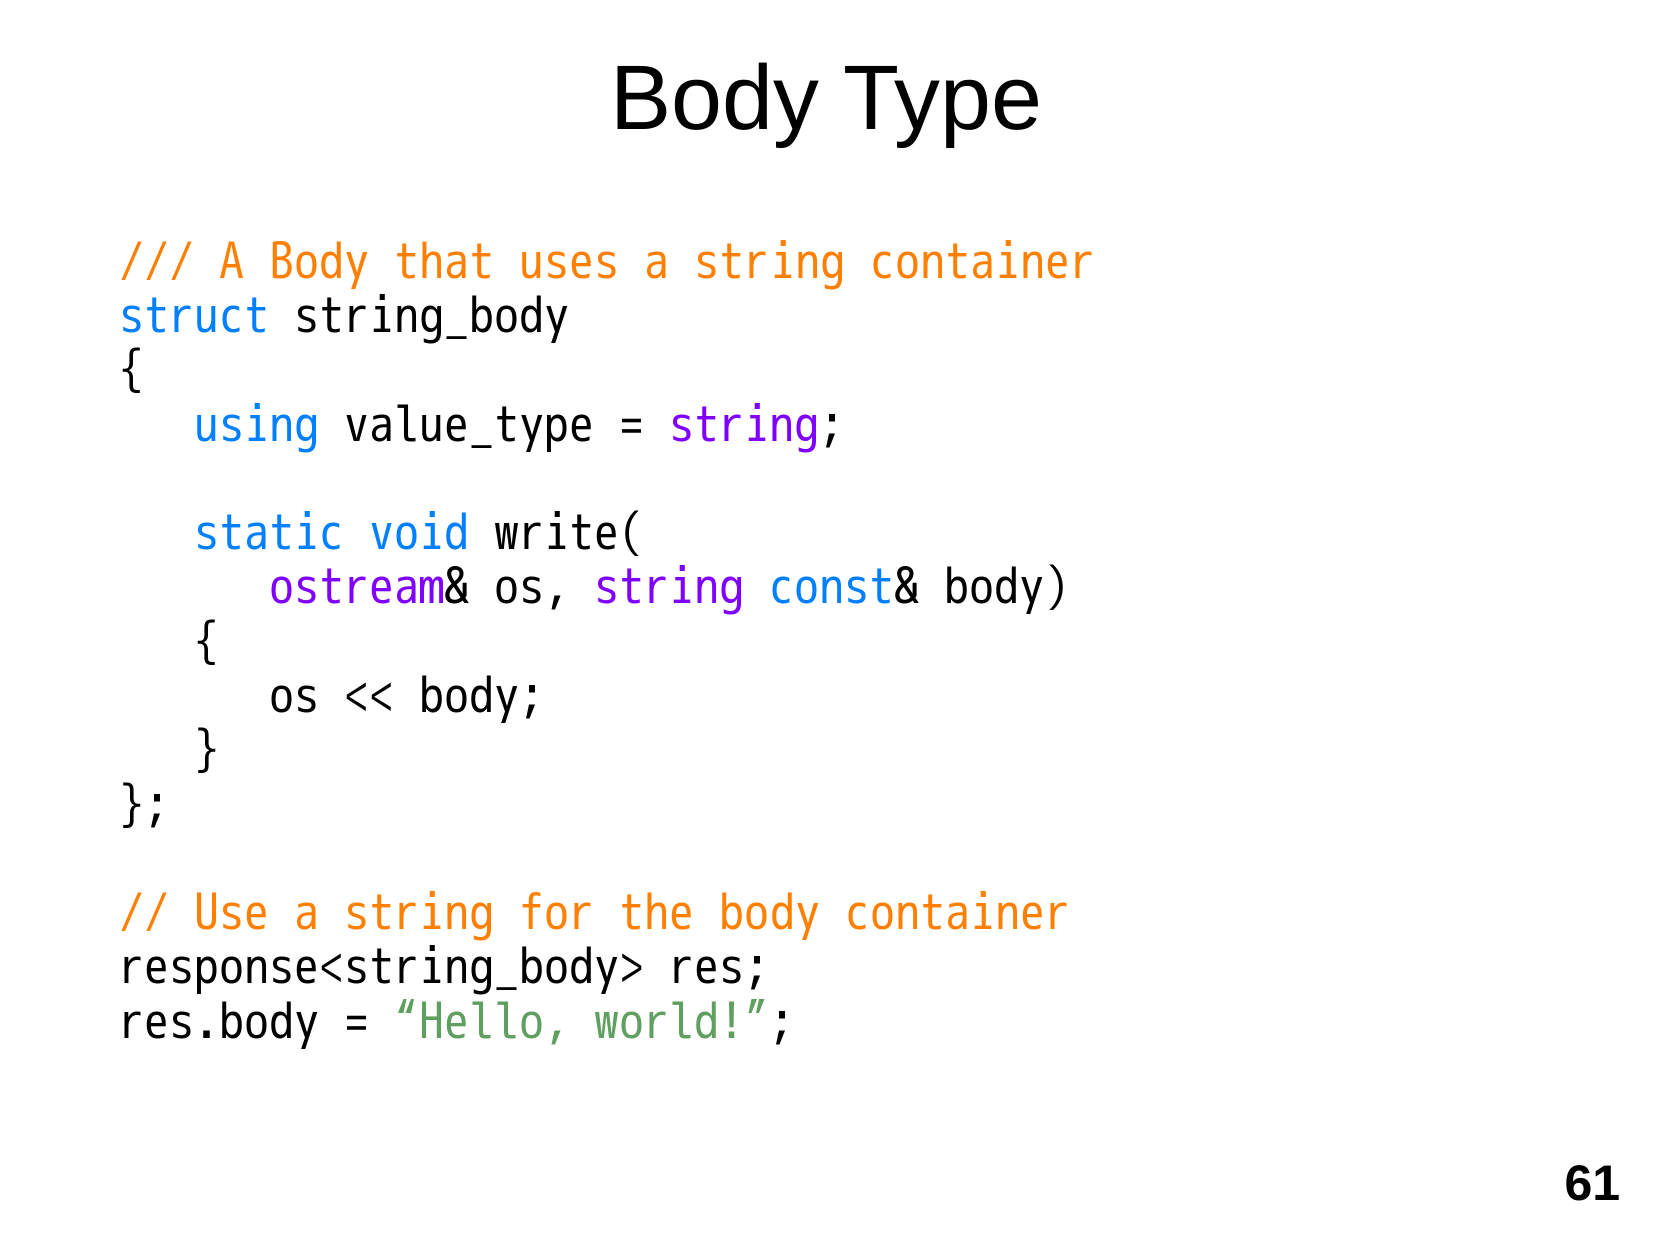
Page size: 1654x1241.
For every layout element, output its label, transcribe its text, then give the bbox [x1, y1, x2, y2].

text_box /// A Body that uses a string container struct string_body { using value_type = string; static void write( ostream& os, string const& body) { os << body; } }; // Use a string for the body container response<string_body> res; res.body = “Hello, world!”; [104, 228, 1575, 1112]
title Body Type [82, 15, 1571, 181]
